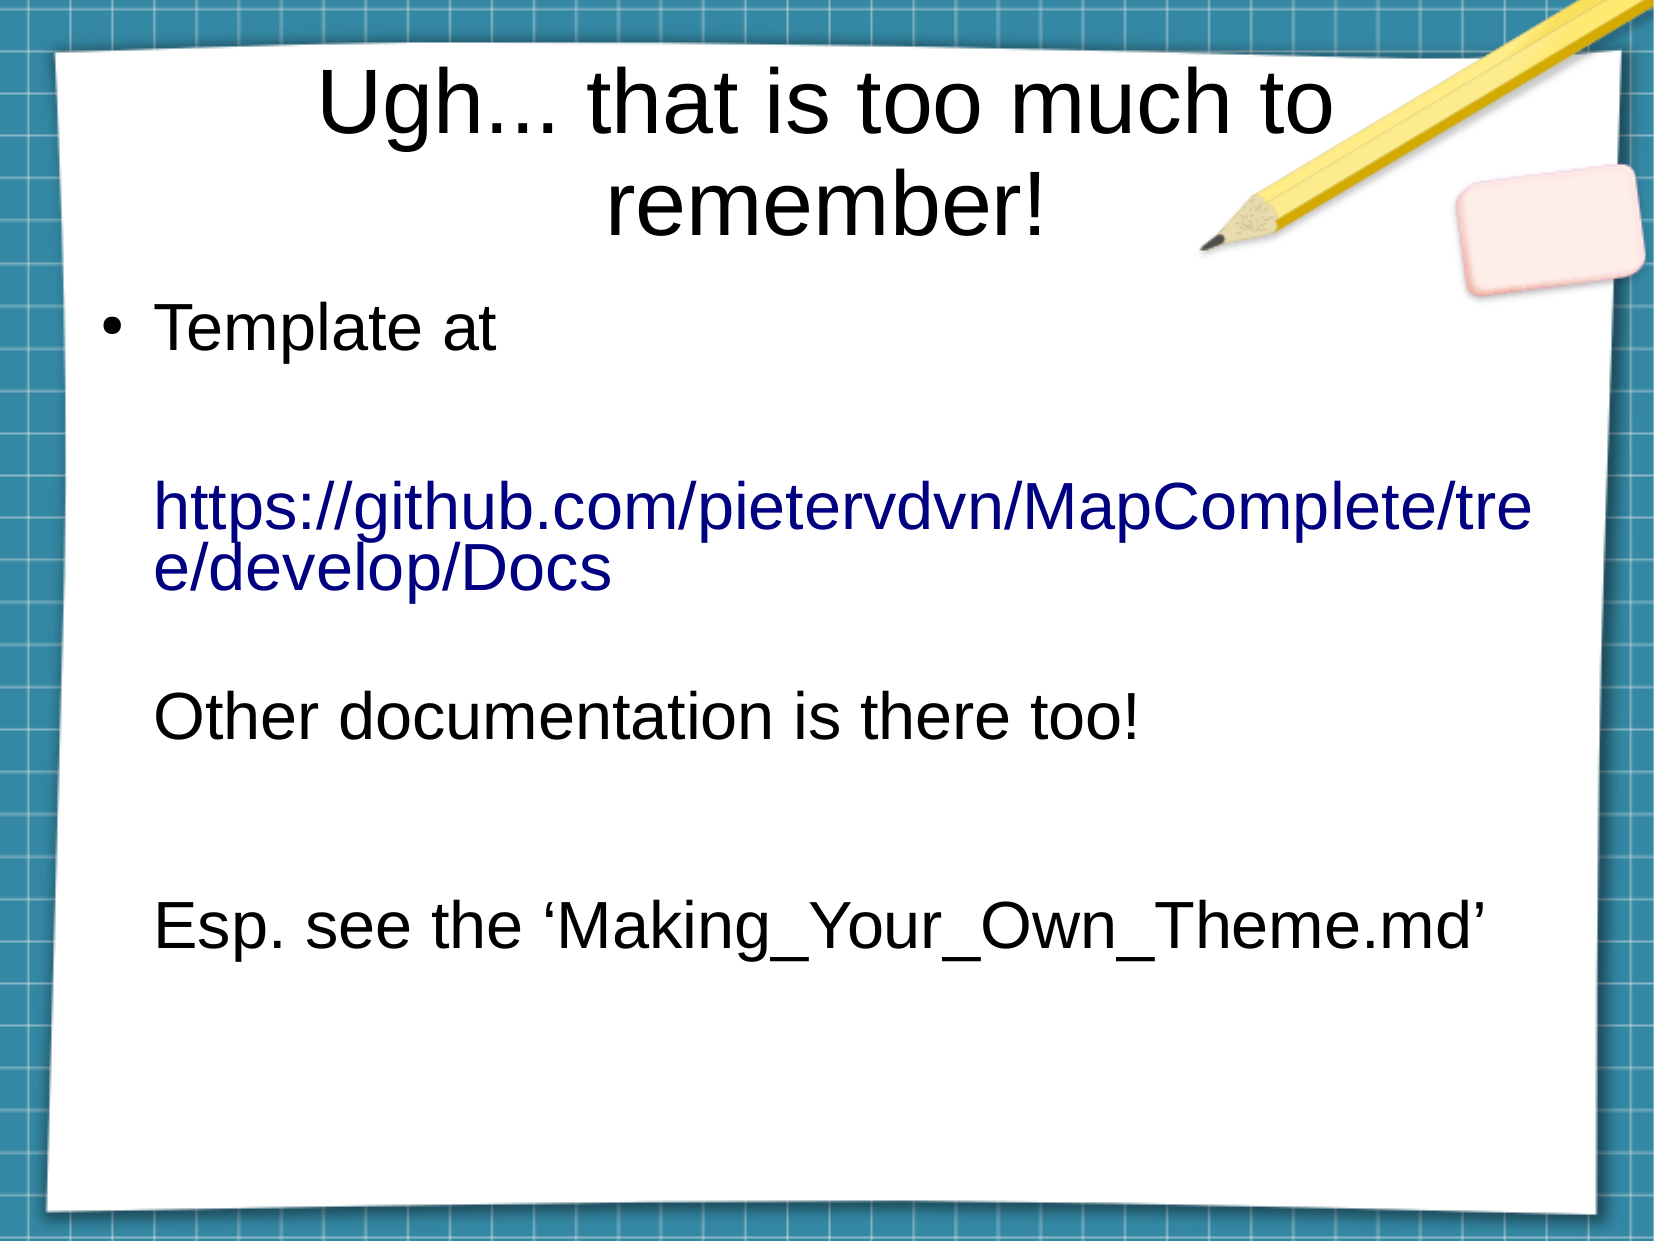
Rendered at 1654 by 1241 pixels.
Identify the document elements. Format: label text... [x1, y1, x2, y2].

title Ugh... that is too much to remember! [82, 49, 1571, 257]
picture [0, 0, 1654, 1241]
list Template at https://github.com/pietervdvn/MapComplete/tree/develop/Docs Other documentation is there too! Esp. see the ‘Making_Your_Own_Theme.md’ [82, 290, 1571, 1010]
